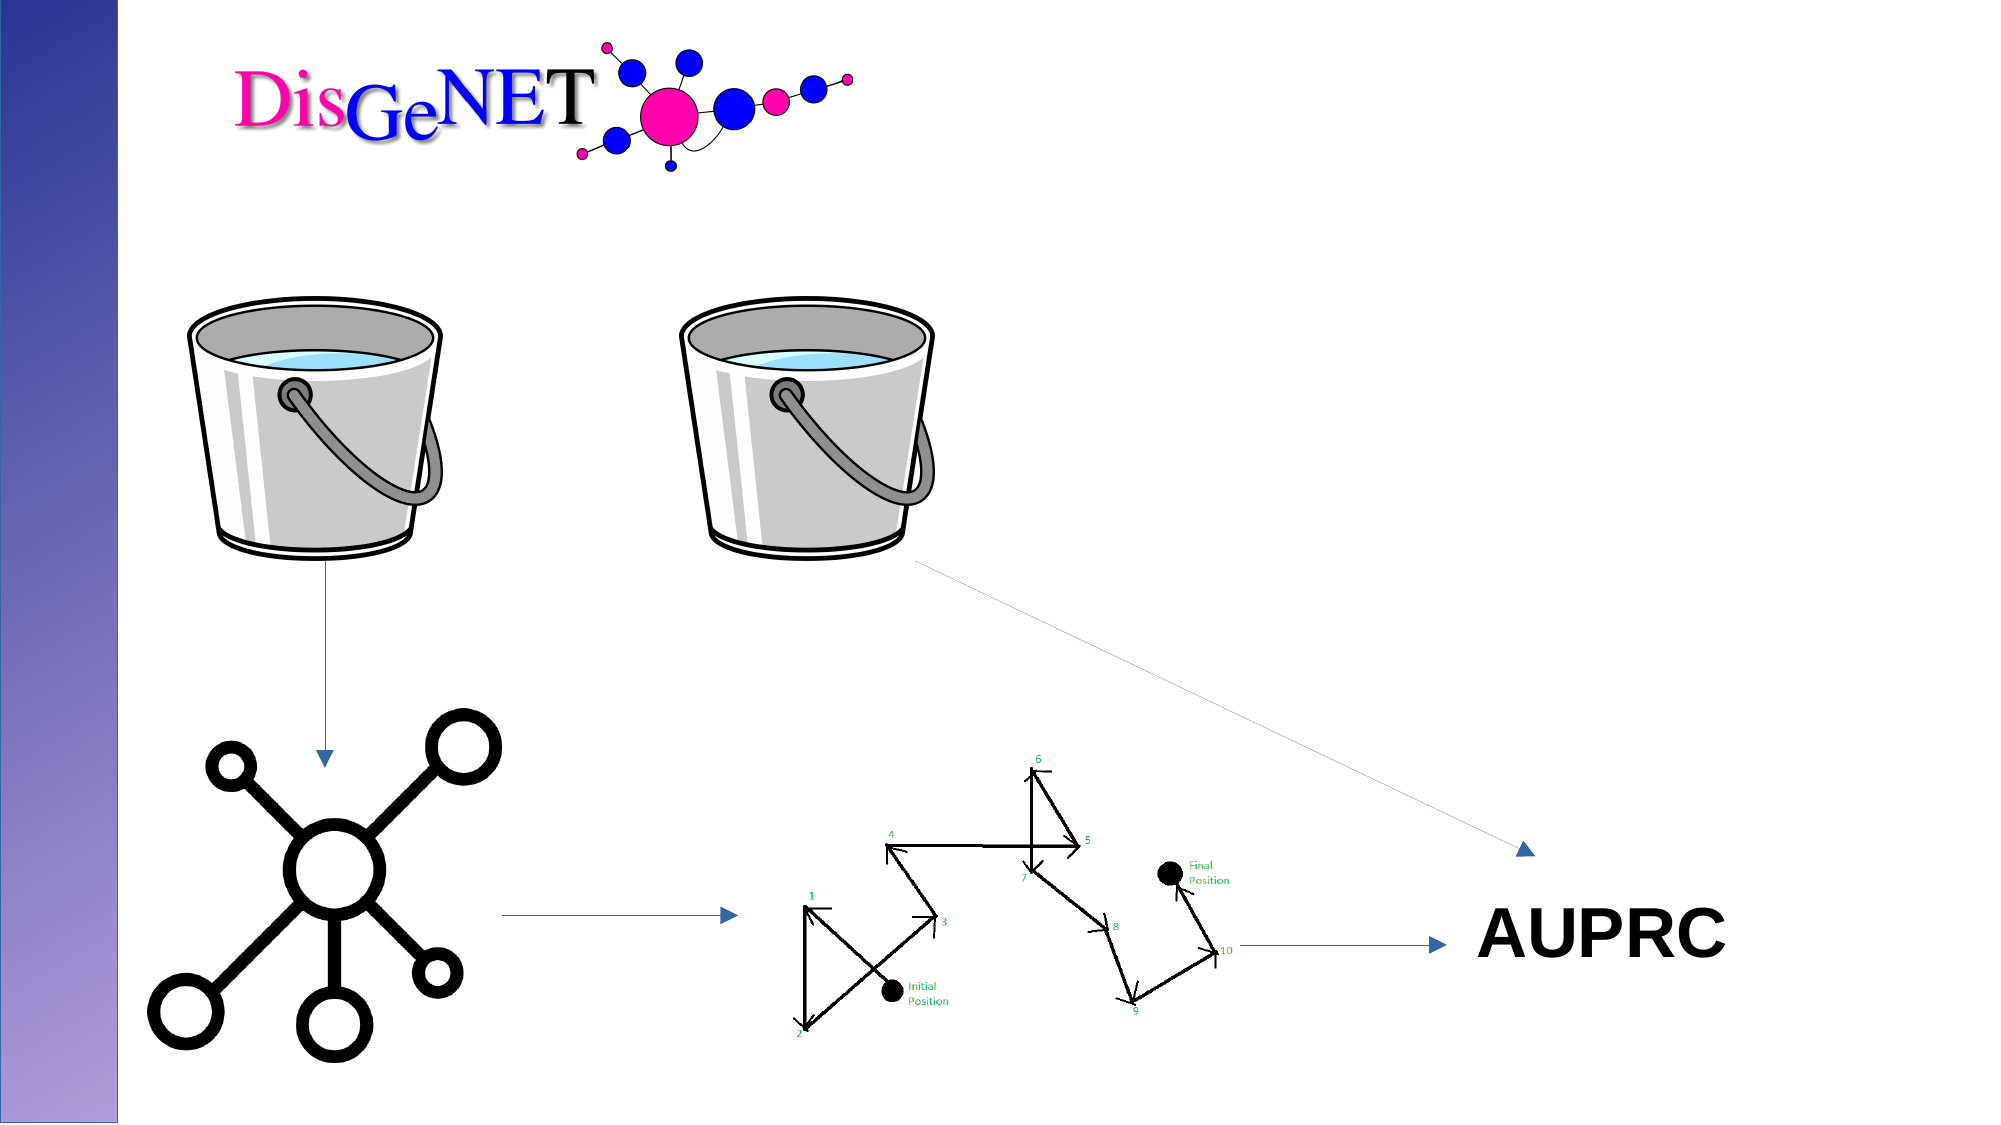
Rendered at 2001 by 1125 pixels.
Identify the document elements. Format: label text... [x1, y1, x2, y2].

text_box AUPRC [1461, 885, 1743, 980]
picture [142, 0, 1034, 266]
text_box [0, 0, 118, 1123]
picture [767, 746, 1252, 1063]
picture [679, 296, 935, 562]
picture [147, 708, 502, 1063]
picture [187, 296, 443, 562]
